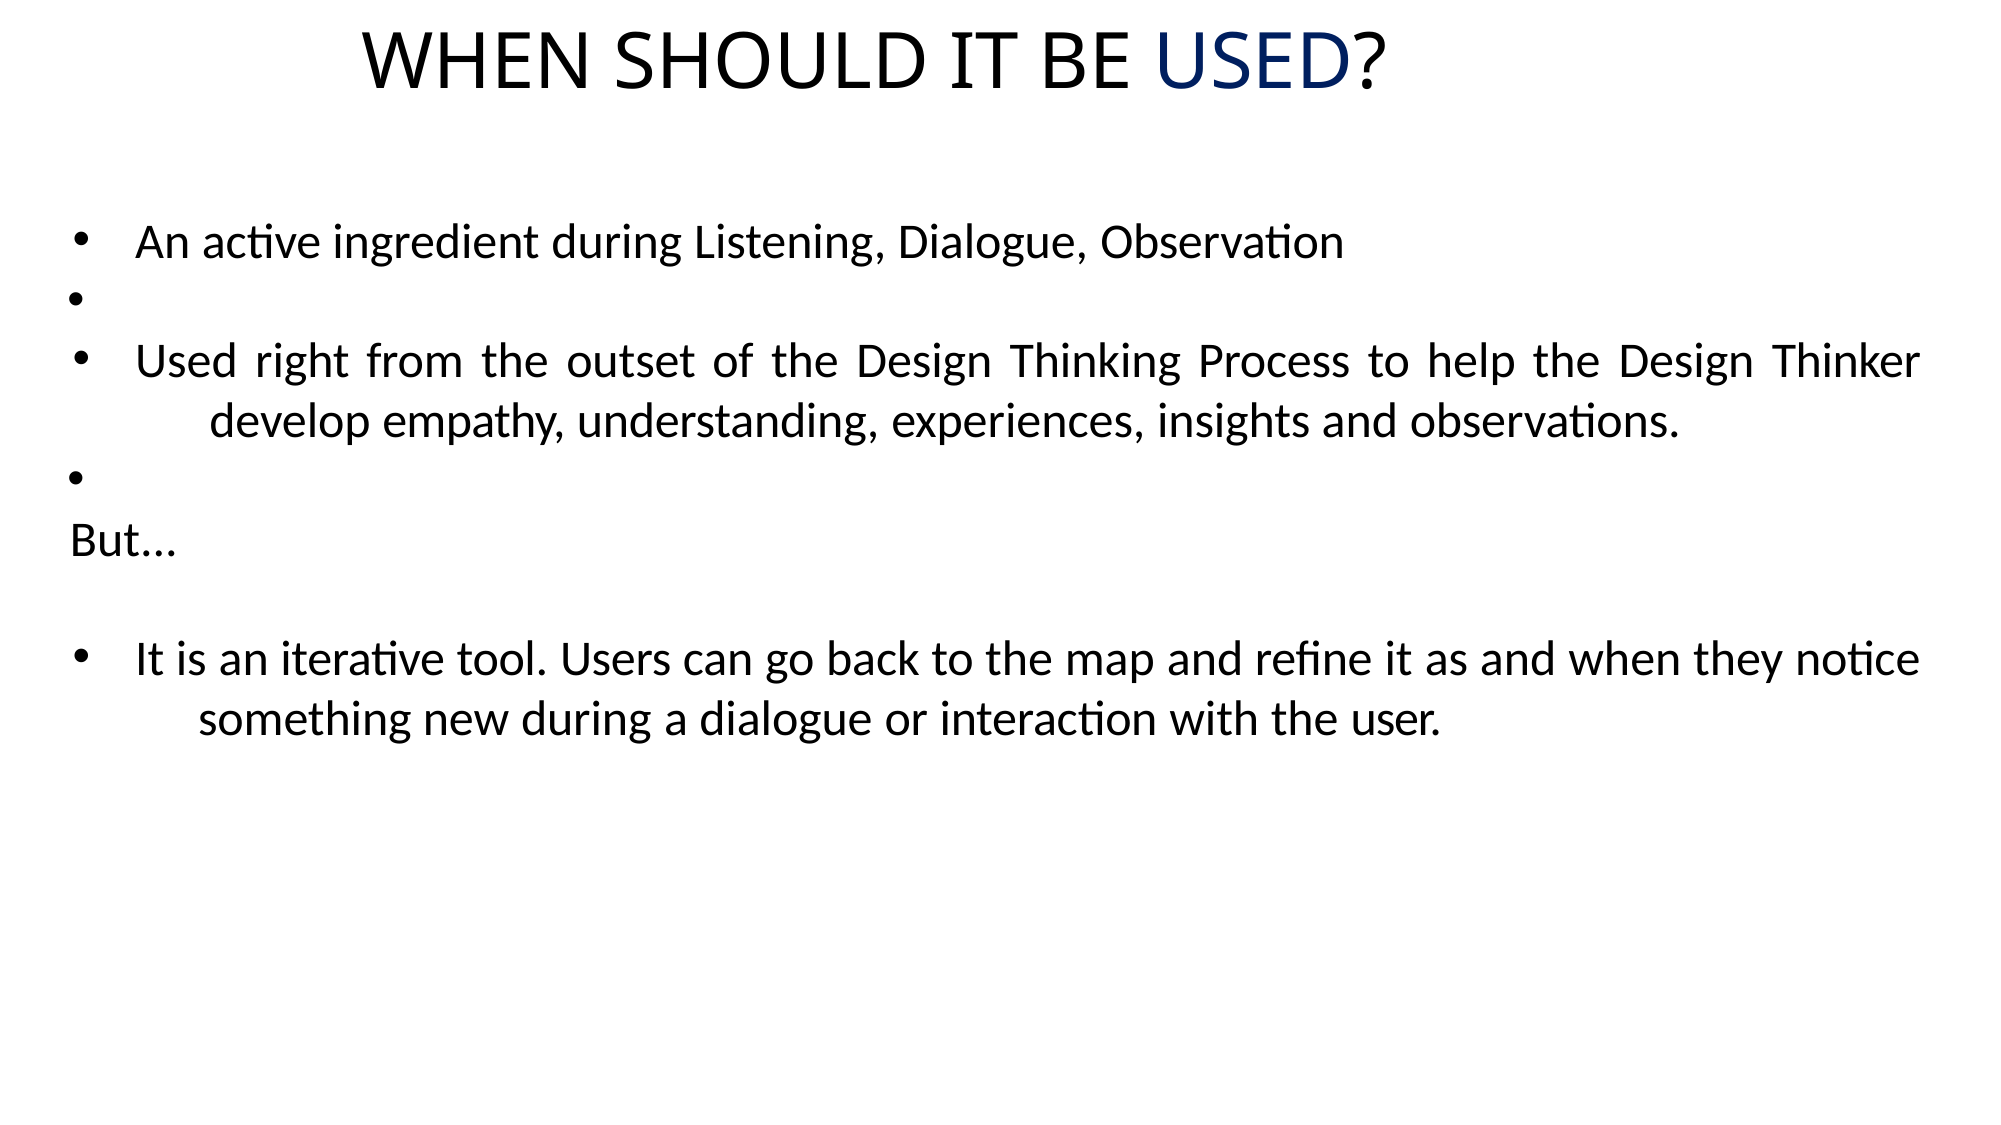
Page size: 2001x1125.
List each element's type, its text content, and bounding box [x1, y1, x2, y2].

text_box An active ingredient during Listening, Dialogue, Observation Used right from the outset of the Design Thinking Process to help the Design Thinker develop empathy, understanding, experiences, insights and observations. But... It is an iterative tool. Users can go back to the map and refine it as and when they notice something new during a dialogue or interaction with the user. [67, 205, 1933, 749]
title WHEN SHOULD IT BE USED? [358, 7, 1469, 105]
